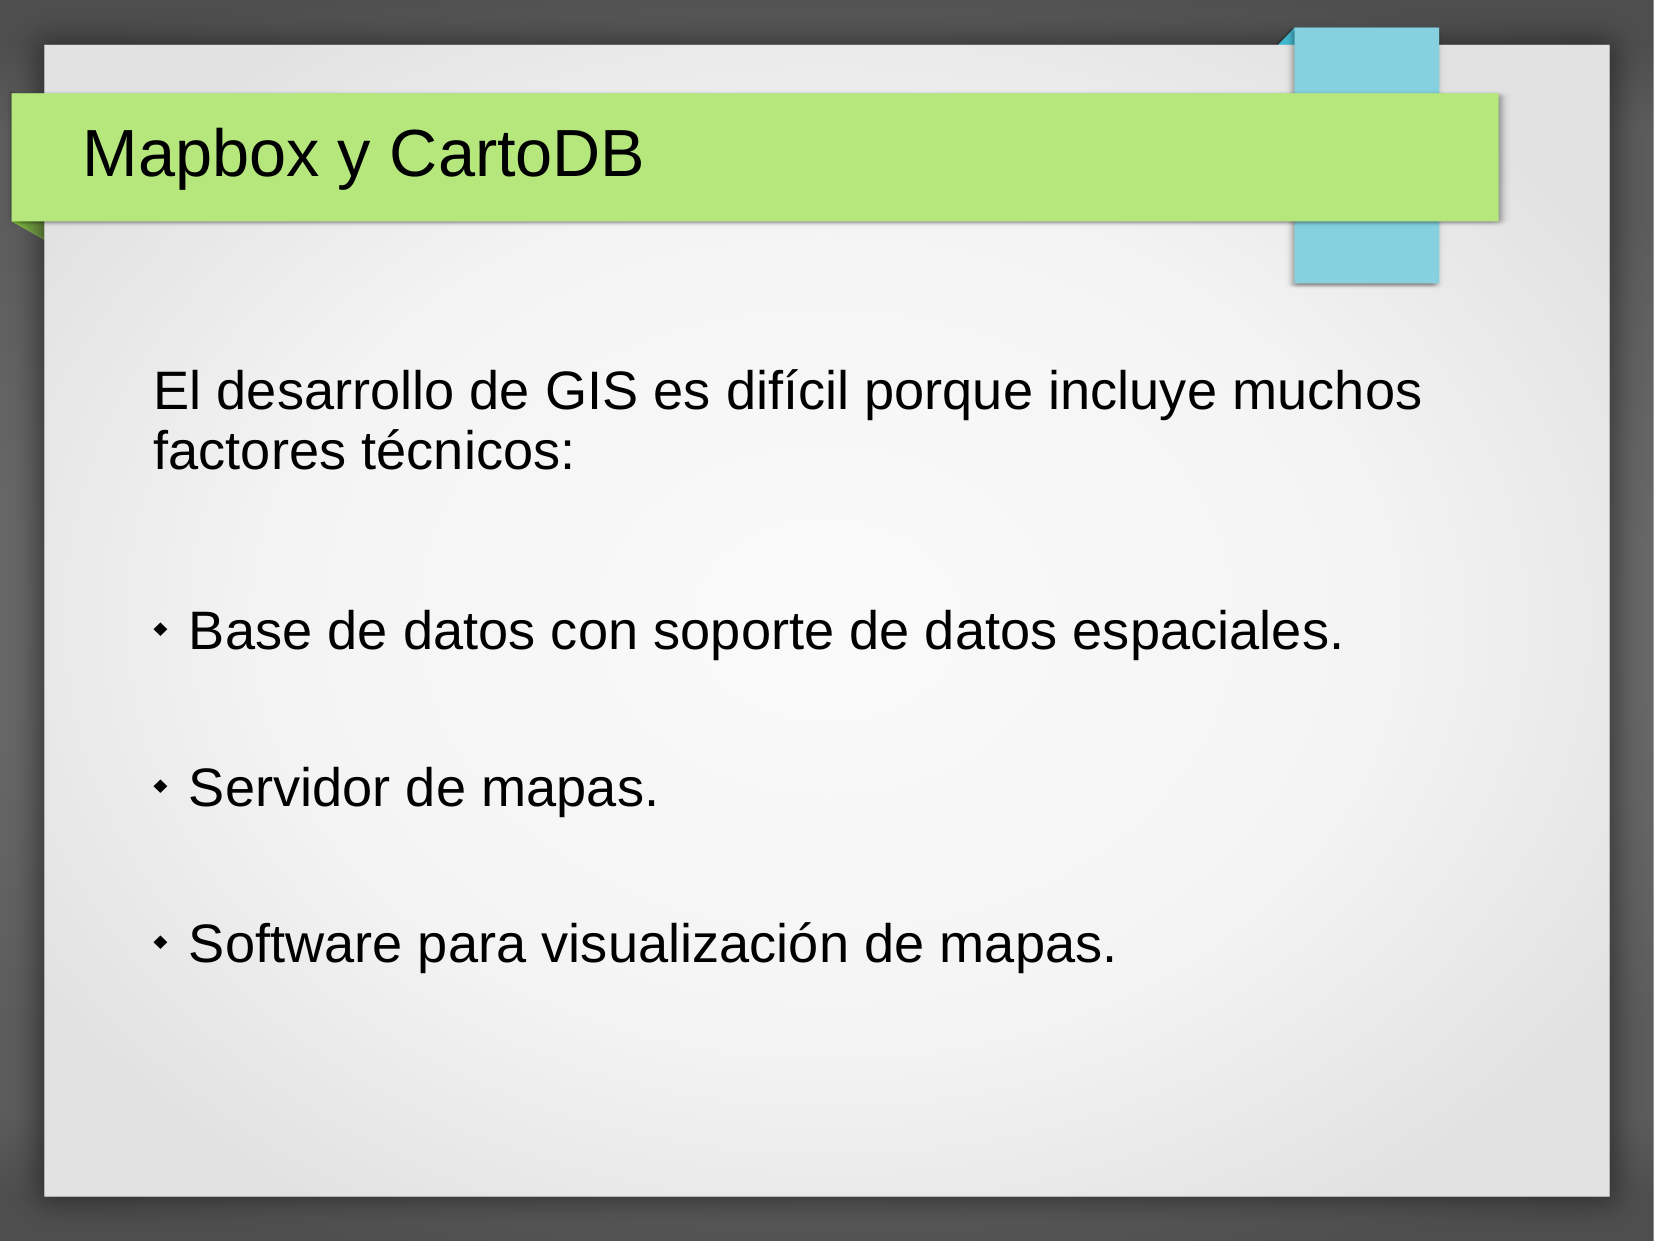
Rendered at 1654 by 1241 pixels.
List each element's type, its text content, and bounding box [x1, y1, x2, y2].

list El desarrollo de GIS es difícil porque incluye muchos factores técnicos: Base de datos con soporte de datos espaciales. Servidor de mapas. Software para visualización de mapas. [82, 360, 1571, 1080]
picture [0, 0, 1654, 1241]
title Mapbox y CartoDB [82, 94, 1264, 213]
